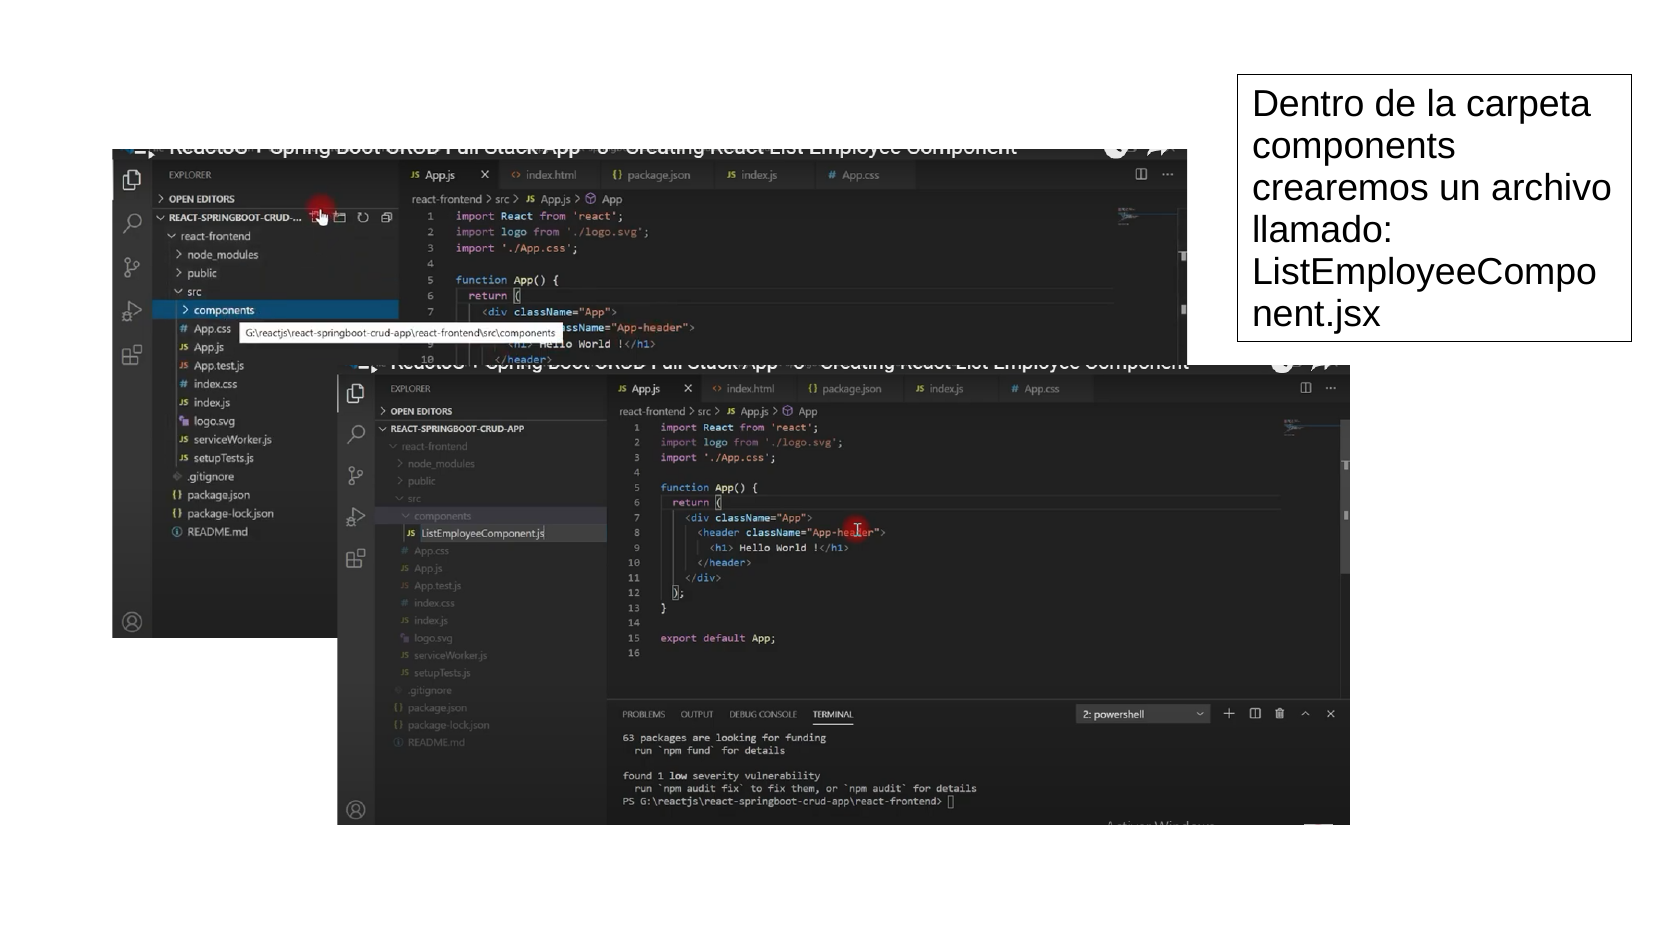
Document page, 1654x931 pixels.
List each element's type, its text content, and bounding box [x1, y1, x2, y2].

picture [112, 149, 1350, 825]
text_box Dentro de la carpeta components crearemos un archivo llamado: ListEmployeeComponent.jsx [1237, 74, 1632, 342]
